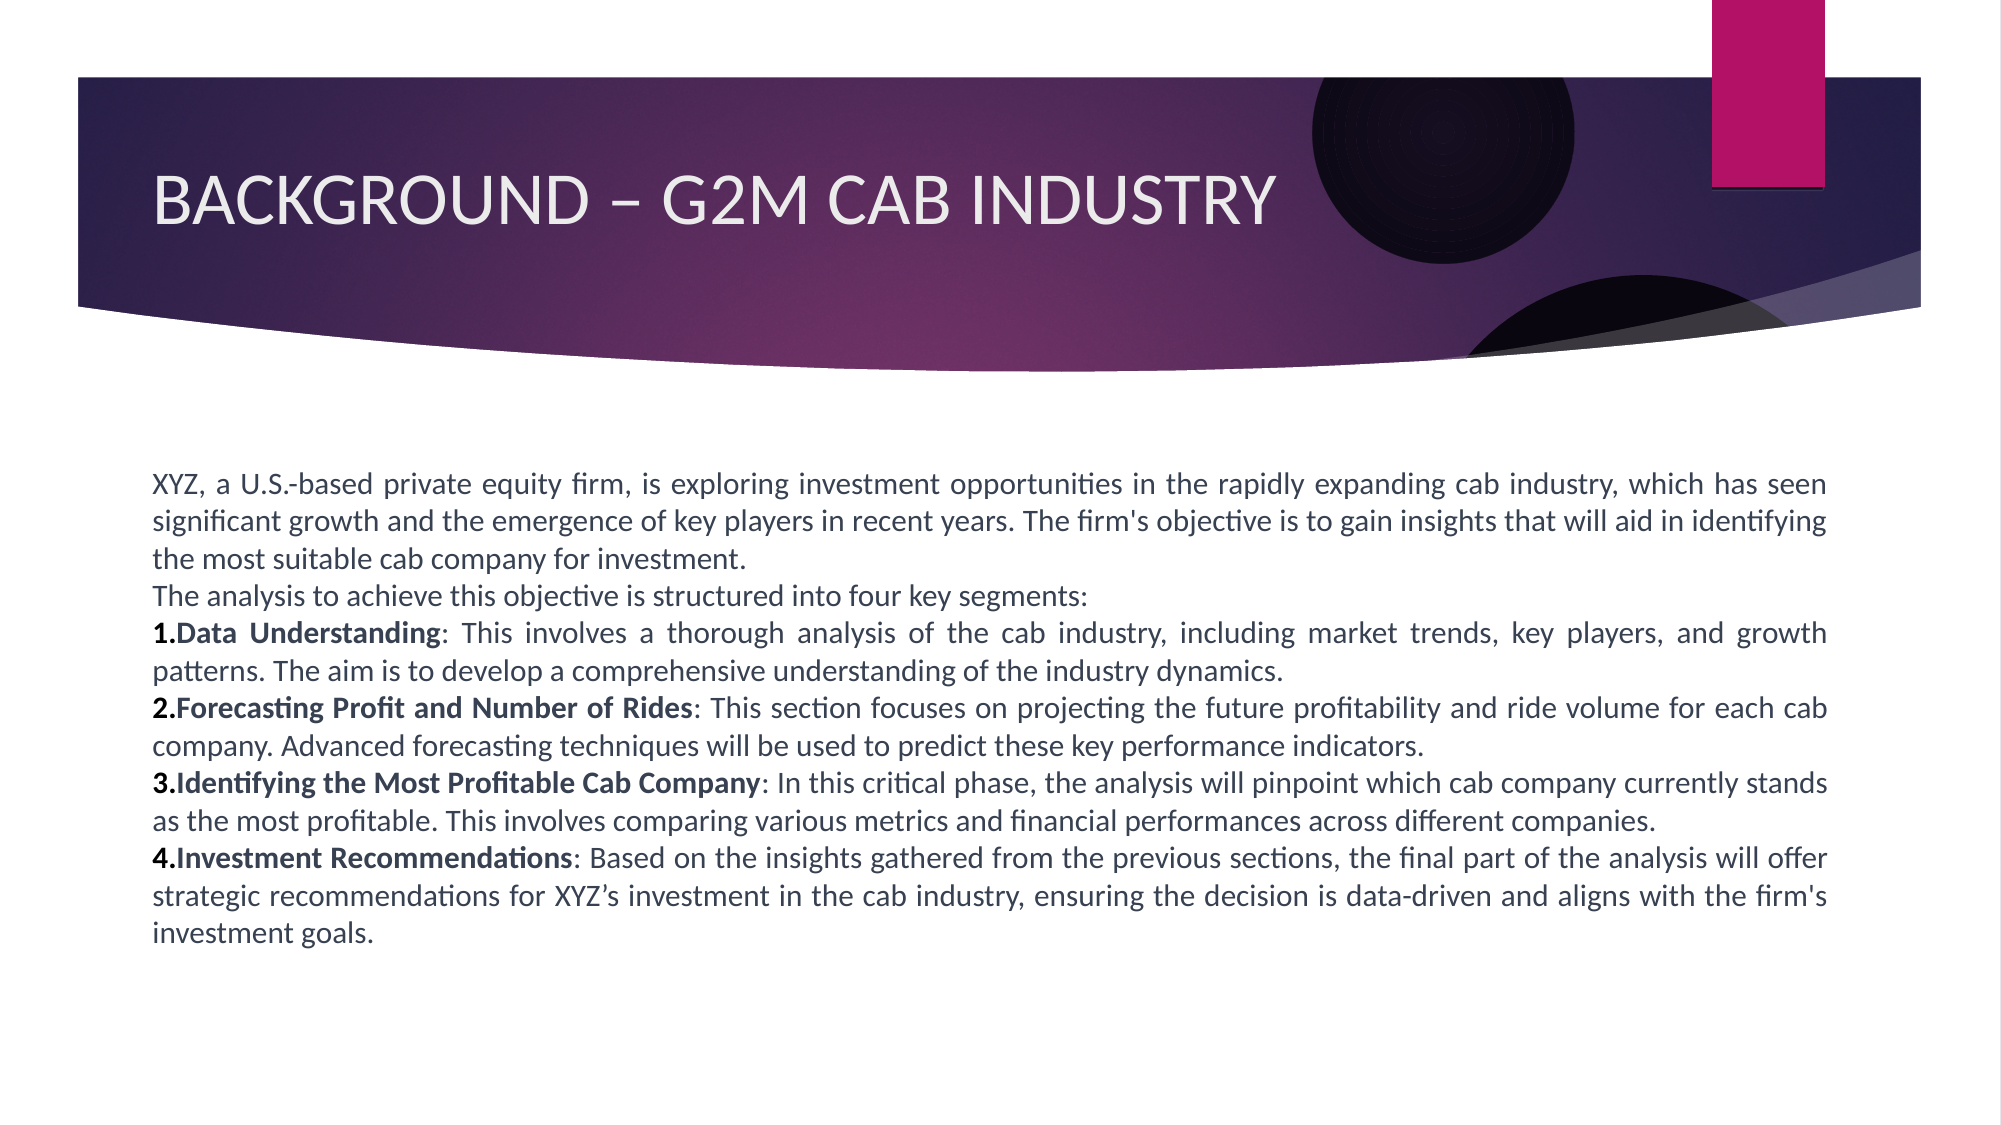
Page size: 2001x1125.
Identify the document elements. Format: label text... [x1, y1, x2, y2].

title BACKGROUND – G2M CAB INDUSTRY [137, 82, 1863, 307]
text_box XYZ, a U.S.-based private equity firm, is exploring investment opportunities in the rapidly expanding cab industry, which has seen significant growth and the emergence of key players in recent years. The firm's objective is to gain insights that will aid in identifying the most suitable cab company for investment. The analysis to achieve this objective is structured into four key segments: Data Understanding: This involves a thorough analysis of the cab industry, including market trends, key players, and growth patterns. The aim is to develop a comprehensive understanding of the industry dynamics. Forecasting Profit and Number of Rides: This section focuses on projecting the future profitability and ride volume for each cab company. Advanced forecasting techniques will be used to predict these key performance indicators. Identifying the Most Profitable Cab Company: In this critical phase, the analysis will pinpoint which cab company currently stands as the most profitable. This involves comparing various metrics and financial performances across different companies. Investment Recommendations: Based on the insights gathered from the previous sections, the final part of the analysis will offer strategic recommendations for XYZ’s investment in the cab industry, ensuring the decision is data-driven and aligns with the firm's investment goals. [137, 455, 1863, 963]
